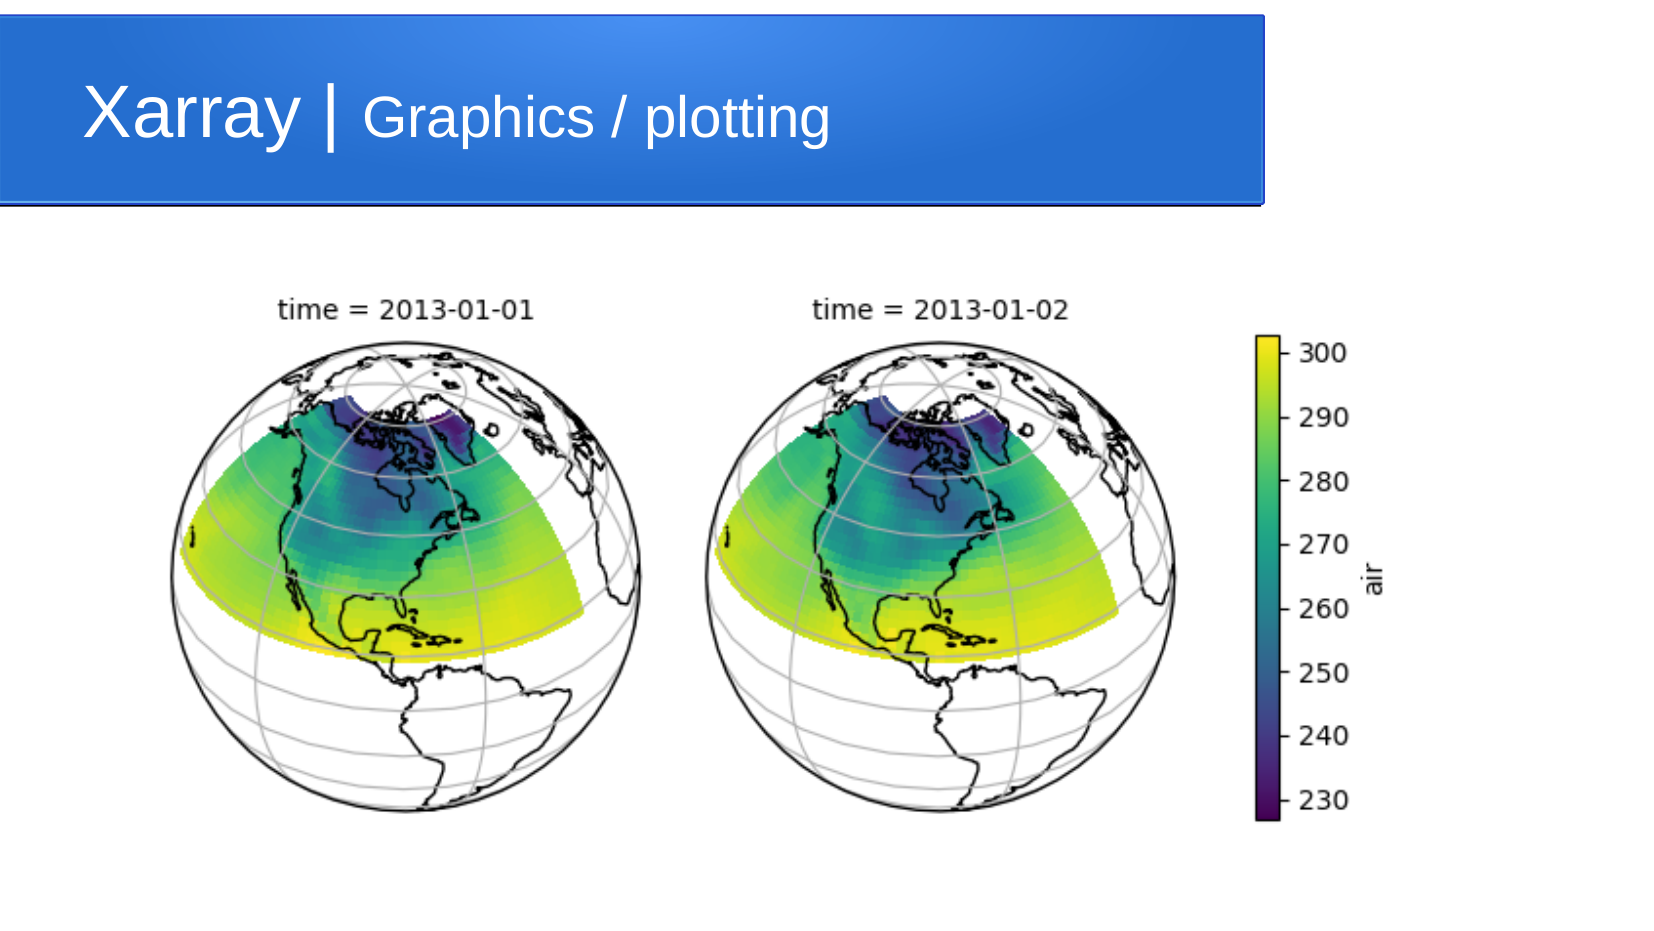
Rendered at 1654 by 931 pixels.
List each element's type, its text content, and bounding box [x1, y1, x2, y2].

picture [120, 269, 1486, 856]
title Xarray | Graphics / plotting [82, 35, 1235, 189]
